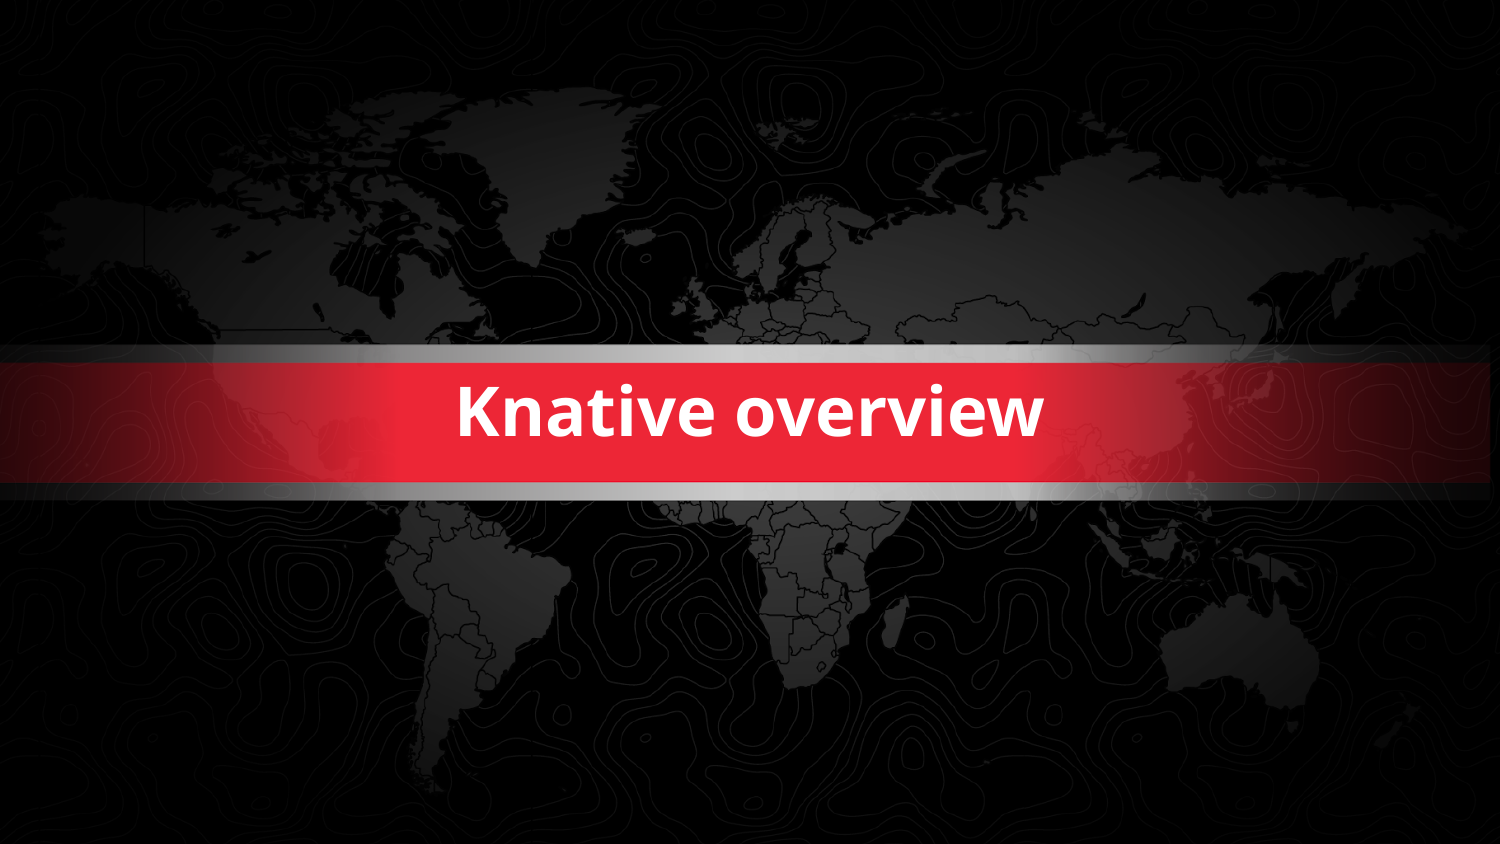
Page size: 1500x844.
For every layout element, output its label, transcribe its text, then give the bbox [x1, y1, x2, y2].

text_box Knative overview [135, 352, 1365, 510]
picture [0, 0, 1500, 844]
